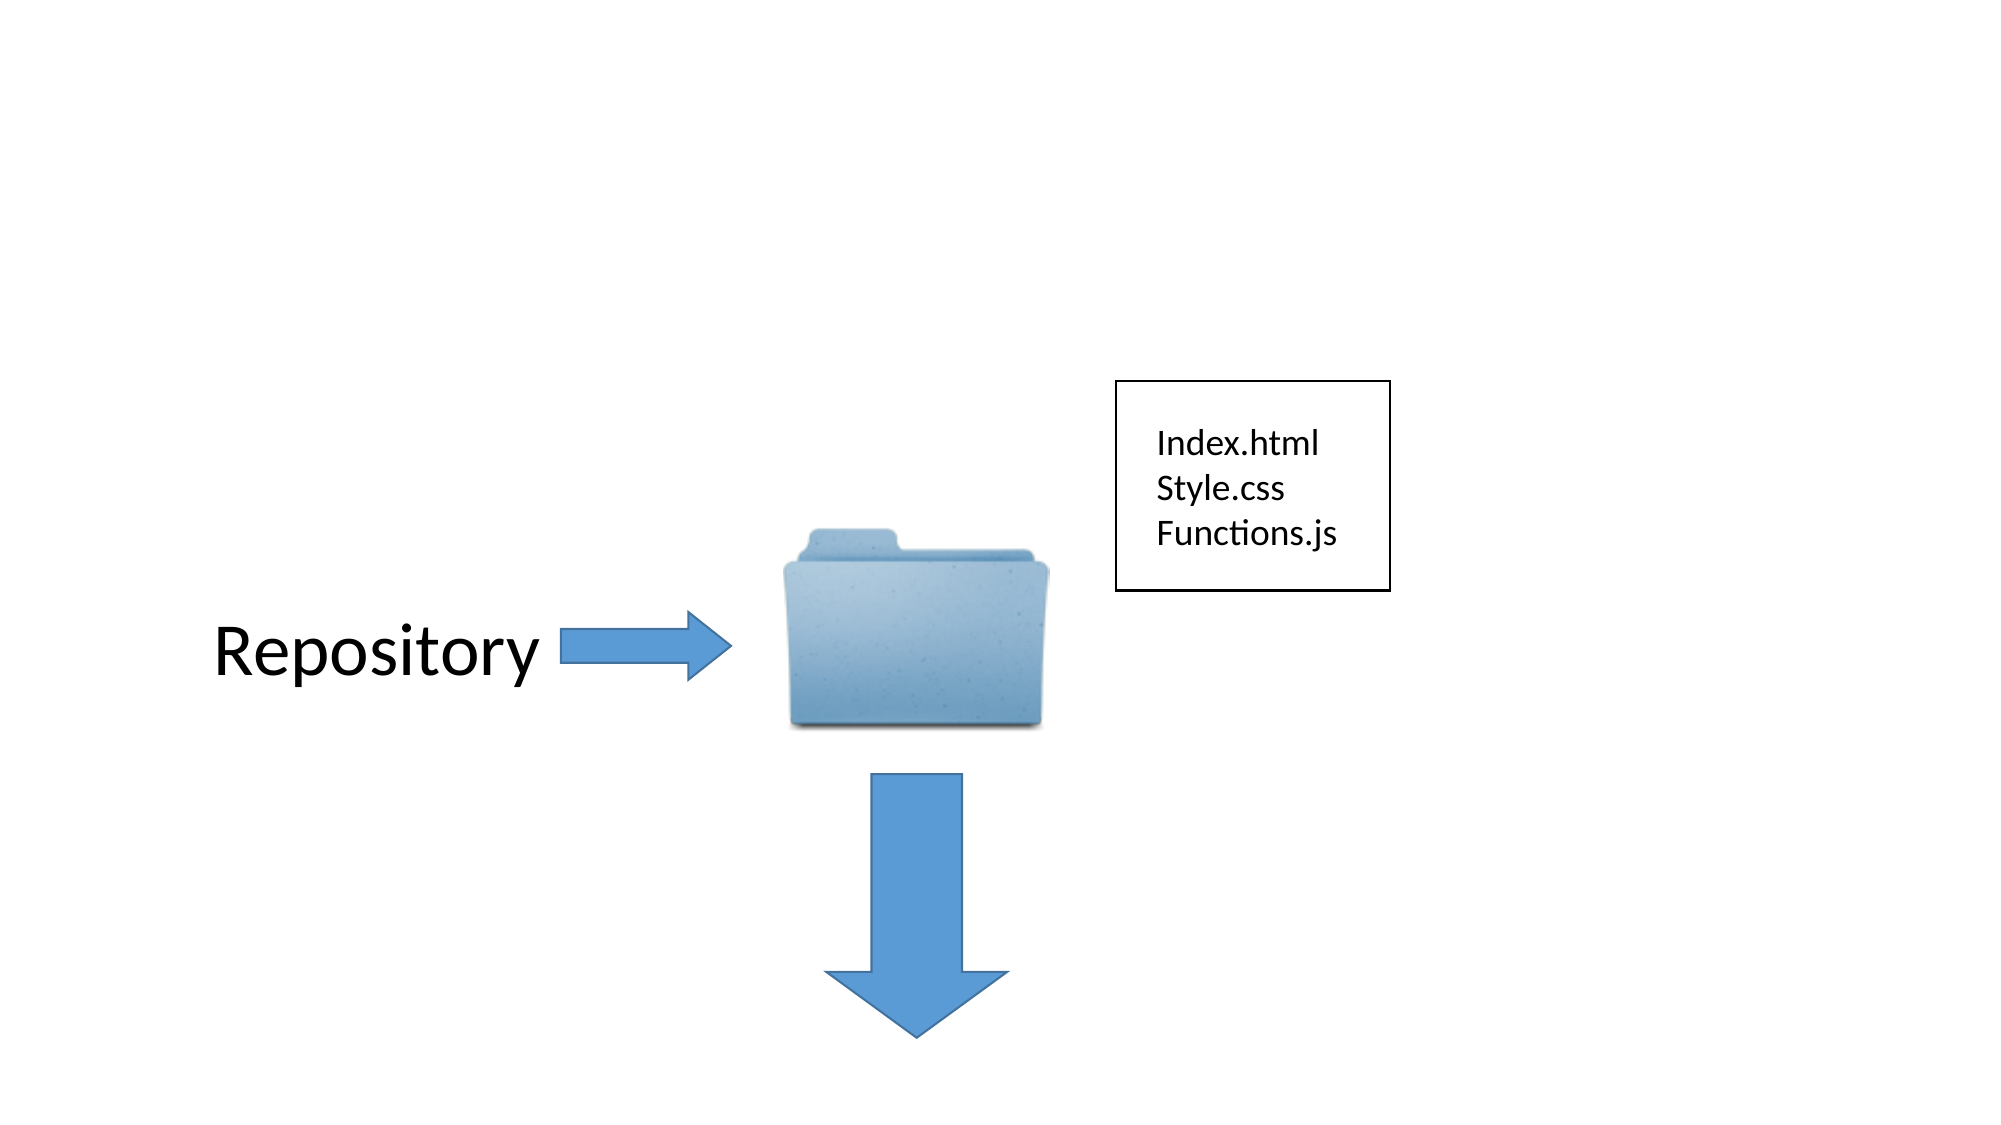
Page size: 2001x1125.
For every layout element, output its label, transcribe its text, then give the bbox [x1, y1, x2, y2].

text_box Index.html Style.css Functions.js [1141, 410, 1365, 561]
picture [783, 491, 1050, 758]
text_box [826, 774, 1008, 1038]
text_box [575, 612, 732, 680]
text_box [1116, 381, 1391, 591]
text_box Repository [199, 592, 575, 698]
